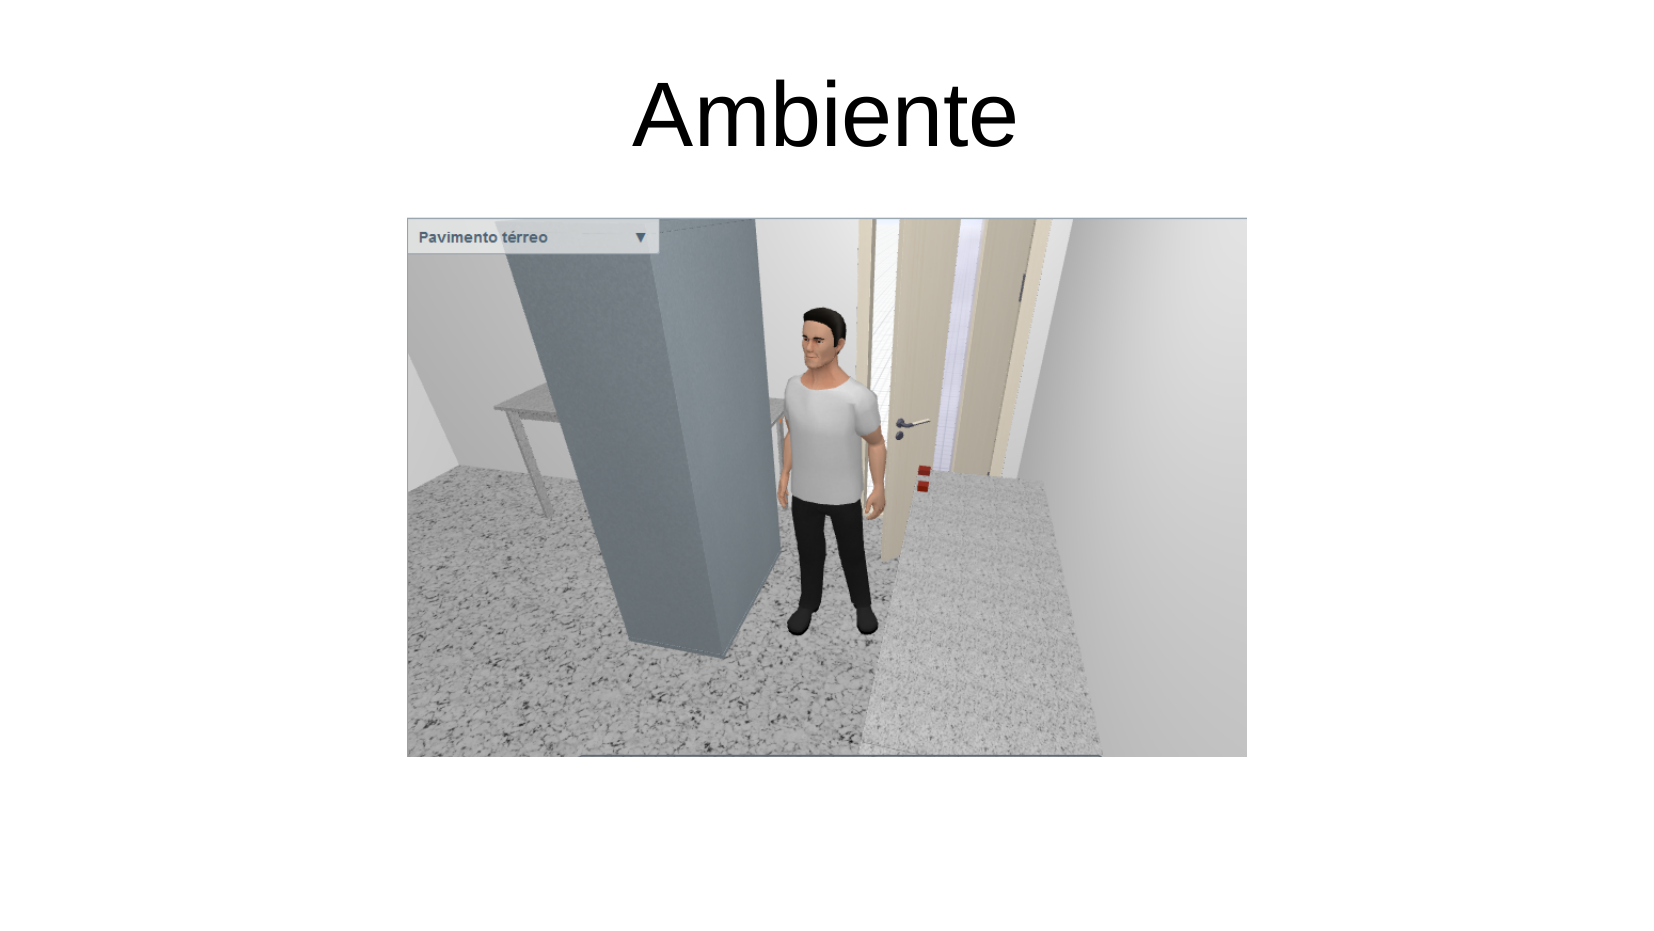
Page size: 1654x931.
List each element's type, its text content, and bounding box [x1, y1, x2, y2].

title Ambiente [82, 37, 1571, 193]
picture [407, 217, 1247, 758]
